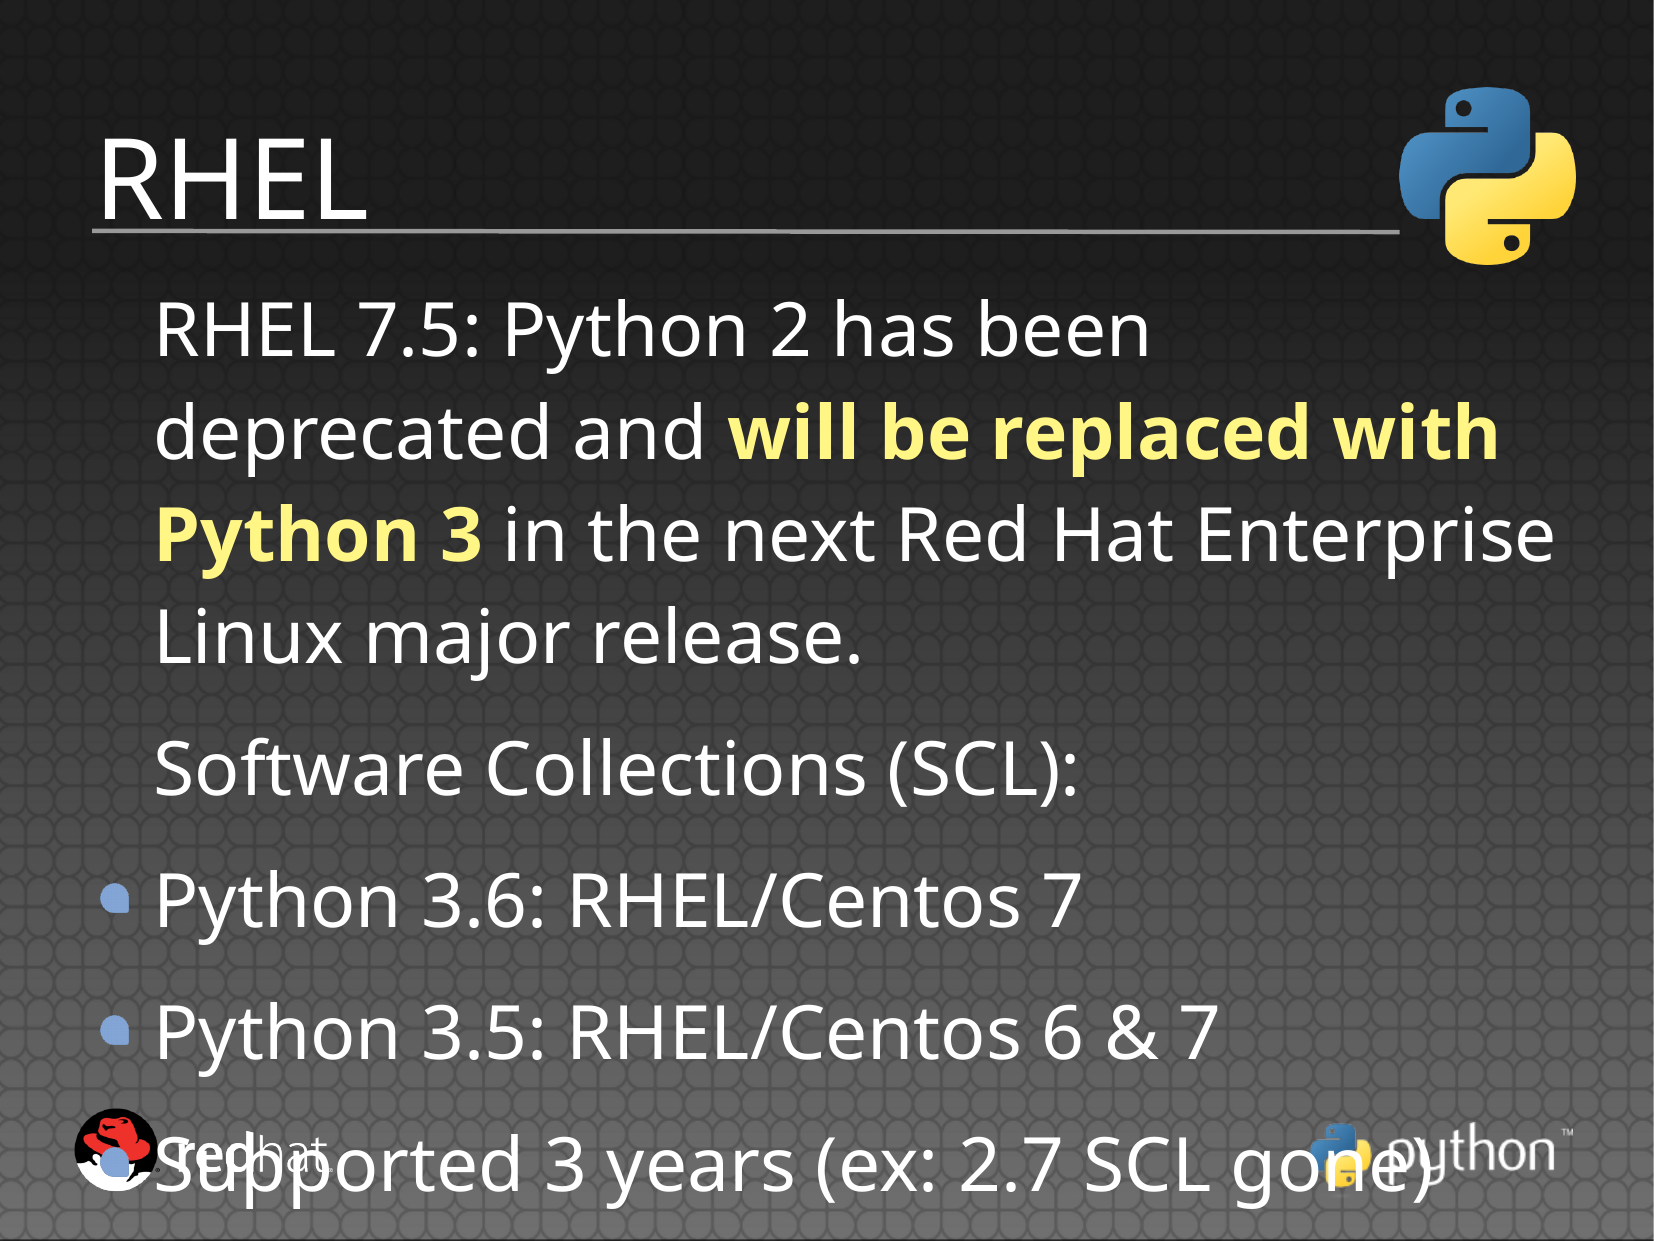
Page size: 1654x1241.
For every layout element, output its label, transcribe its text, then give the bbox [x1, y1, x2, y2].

picture [0, 0, 1654, 1241]
list RHEL 7.5: Python 2 has been deprecated and will be replaced with Python 3 in the next Red Hat Enterprise Linux major release. Software Collections (SCL): Python 3.6: RHEL/Centos 7 Python 3.5: RHEL/Centos 6 & 7 Supported 3 years (ex: 2.7 SCL gone) [82, 276, 1571, 1063]
title RHEL [94, 100, 1426, 251]
